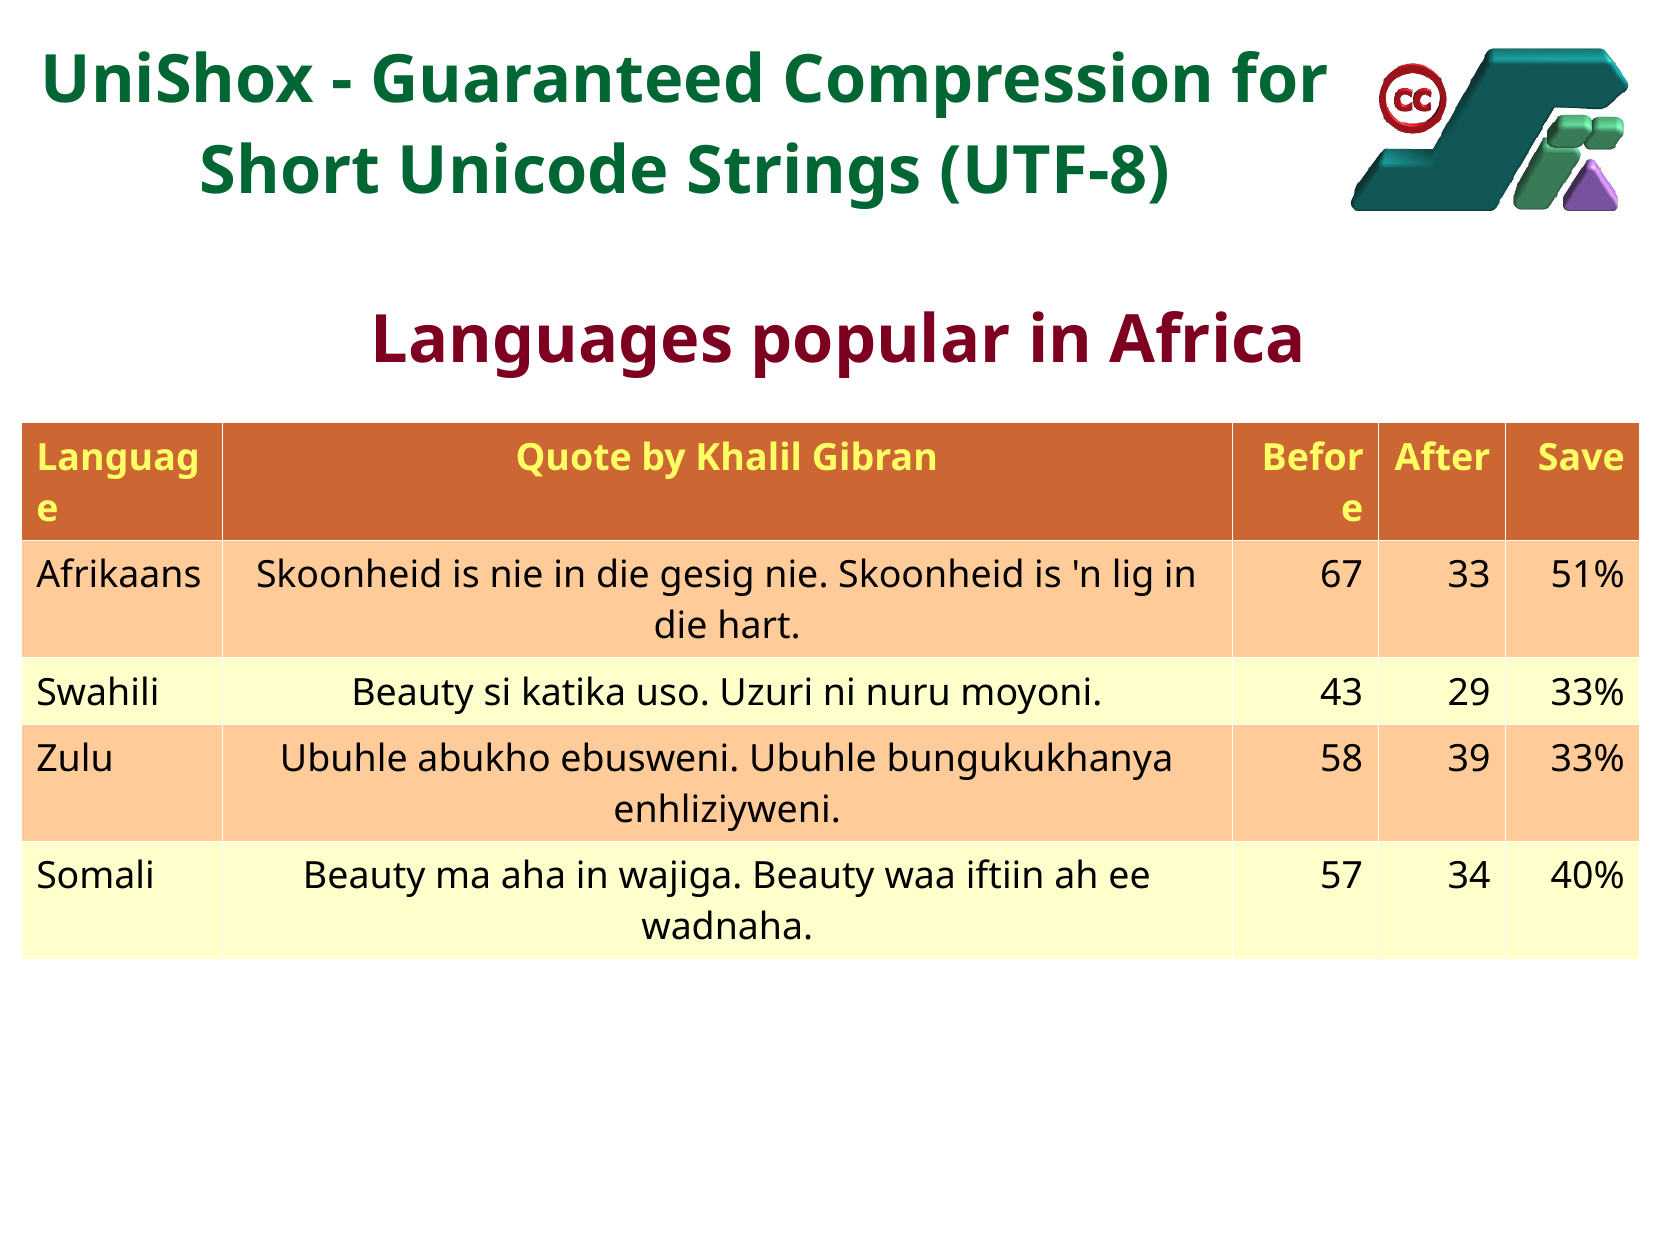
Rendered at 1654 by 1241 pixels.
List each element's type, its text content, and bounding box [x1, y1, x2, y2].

table_cell 51% [1506, 541, 1639, 657]
table_cell Afrikaans [22, 541, 222, 657]
table_header Language [22, 423, 222, 540]
table_cell 33 [1379, 541, 1505, 657]
table_cell 58 [1233, 725, 1378, 841]
table_cell 34 [1379, 842, 1505, 959]
table_cell Ubuhle abukho ebusweni. Ubuhle bungukukhanya enhliziyweni. [223, 725, 1232, 841]
table_header Quote by Khalil Gibran [223, 423, 1232, 540]
table_header Before [1233, 423, 1378, 540]
table_cell 40% [1506, 842, 1639, 959]
text_box Languages popular in Africa [59, 283, 1619, 390]
table_cell Beauty si katika uso. Uzuri ni nuru moyoni. [223, 658, 1232, 724]
table_cell 33% [1506, 658, 1639, 724]
table_header After [1379, 423, 1505, 540]
table_cell Swahili [22, 658, 222, 724]
table_cell 29 [1379, 658, 1505, 724]
table_cell 33% [1506, 725, 1639, 841]
table_cell Somali [22, 842, 222, 959]
table_cell Zulu [22, 725, 222, 841]
table_cell Skoonheid is nie in die gesig nie. Skoonheid is 'n lig in die hart. [223, 541, 1232, 657]
picture [1340, 47, 1630, 213]
table_cell 39 [1379, 725, 1505, 841]
text_box UniShox - Guaranteed Compression for Short Unicode Strings (UTF-8) [23, 23, 1347, 237]
table_cell 43 [1233, 658, 1378, 724]
table_cell Beauty ma aha in wajiga. Beauty waa iftiin ah ee wadnaha. [223, 842, 1232, 959]
table_cell 57 [1233, 842, 1378, 959]
table_cell 67 [1233, 541, 1378, 657]
table_header Save [1506, 423, 1639, 540]
